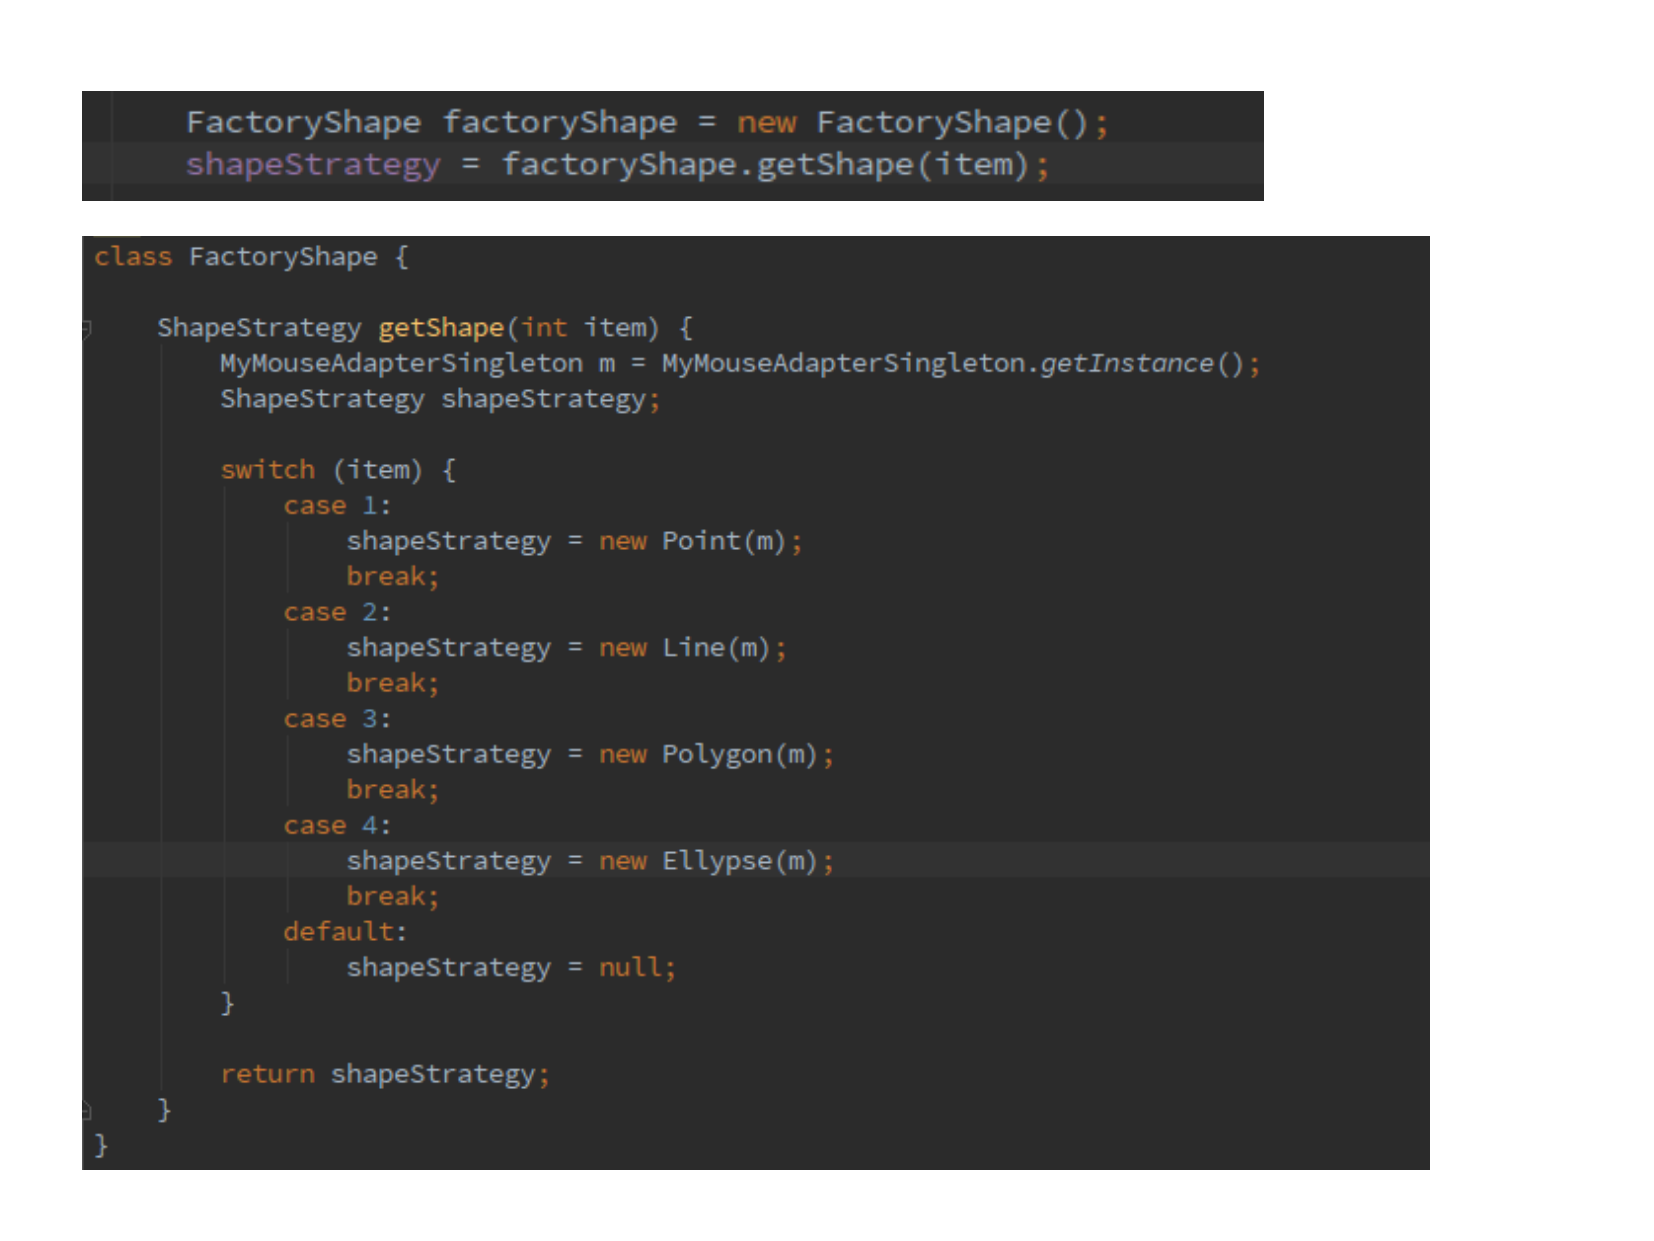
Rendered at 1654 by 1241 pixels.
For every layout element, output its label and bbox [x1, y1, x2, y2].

picture [82, 236, 1430, 1170]
picture [82, 91, 1264, 201]
